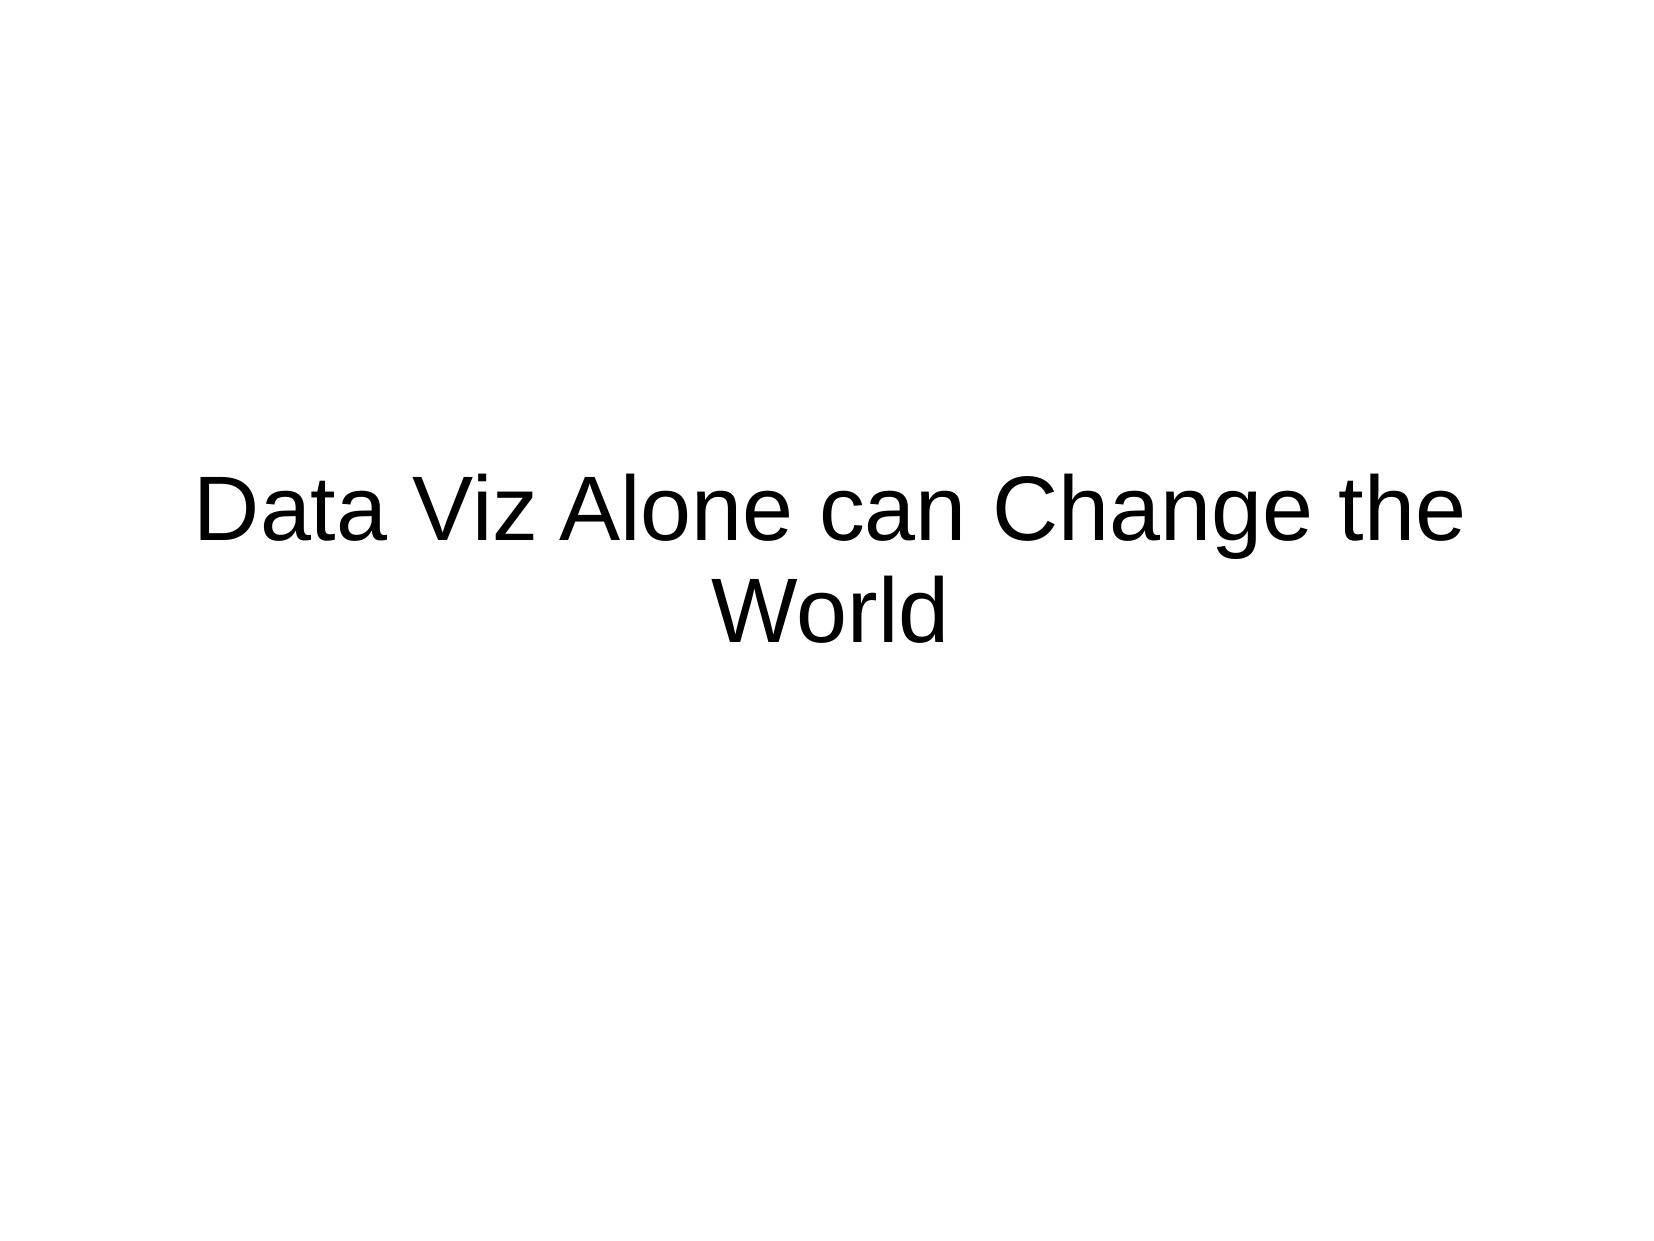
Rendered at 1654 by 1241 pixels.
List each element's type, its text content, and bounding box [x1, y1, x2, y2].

title Data Viz Alone can Change the World [86, 456, 1576, 664]
